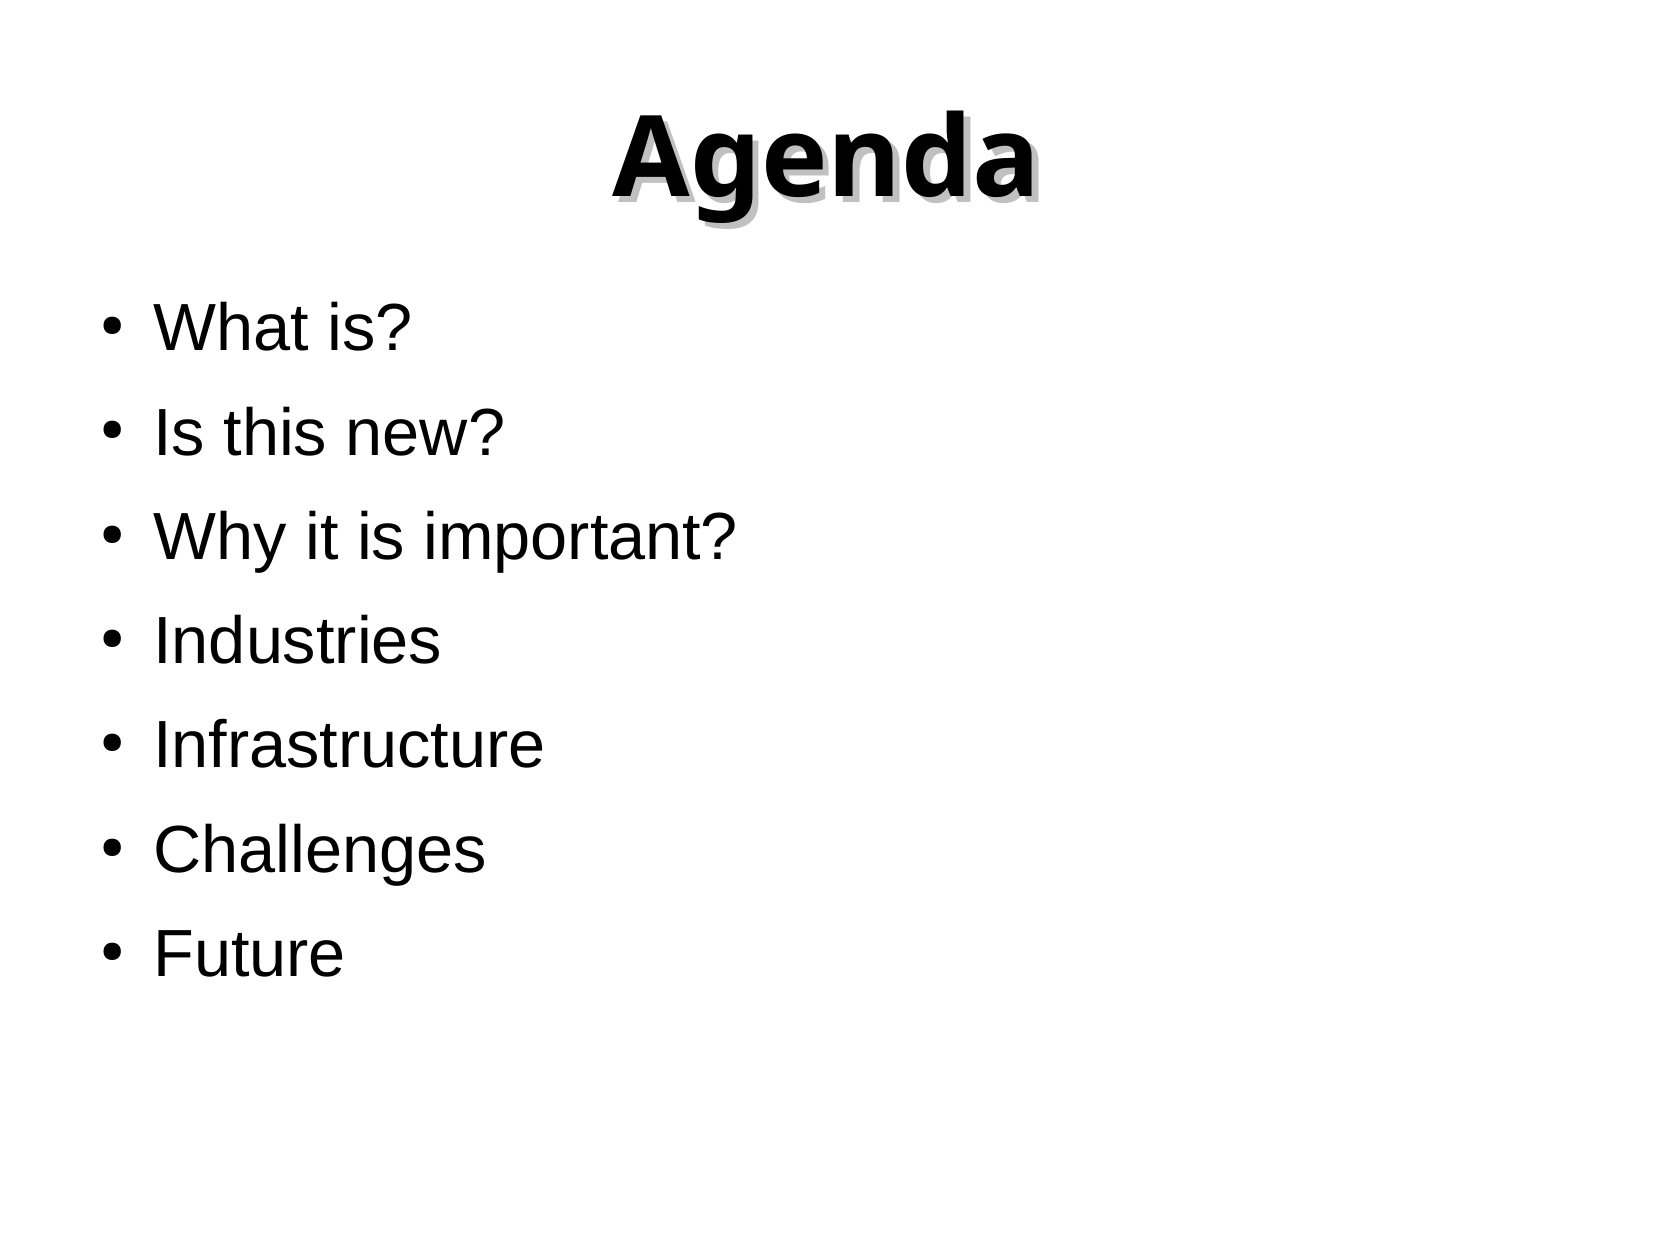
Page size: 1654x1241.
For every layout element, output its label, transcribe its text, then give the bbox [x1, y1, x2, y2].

title Agenda [82, 49, 1571, 257]
list What is? Is this new? Why it is important? Industries Infrastructure Challenges Future [82, 290, 1571, 1010]
